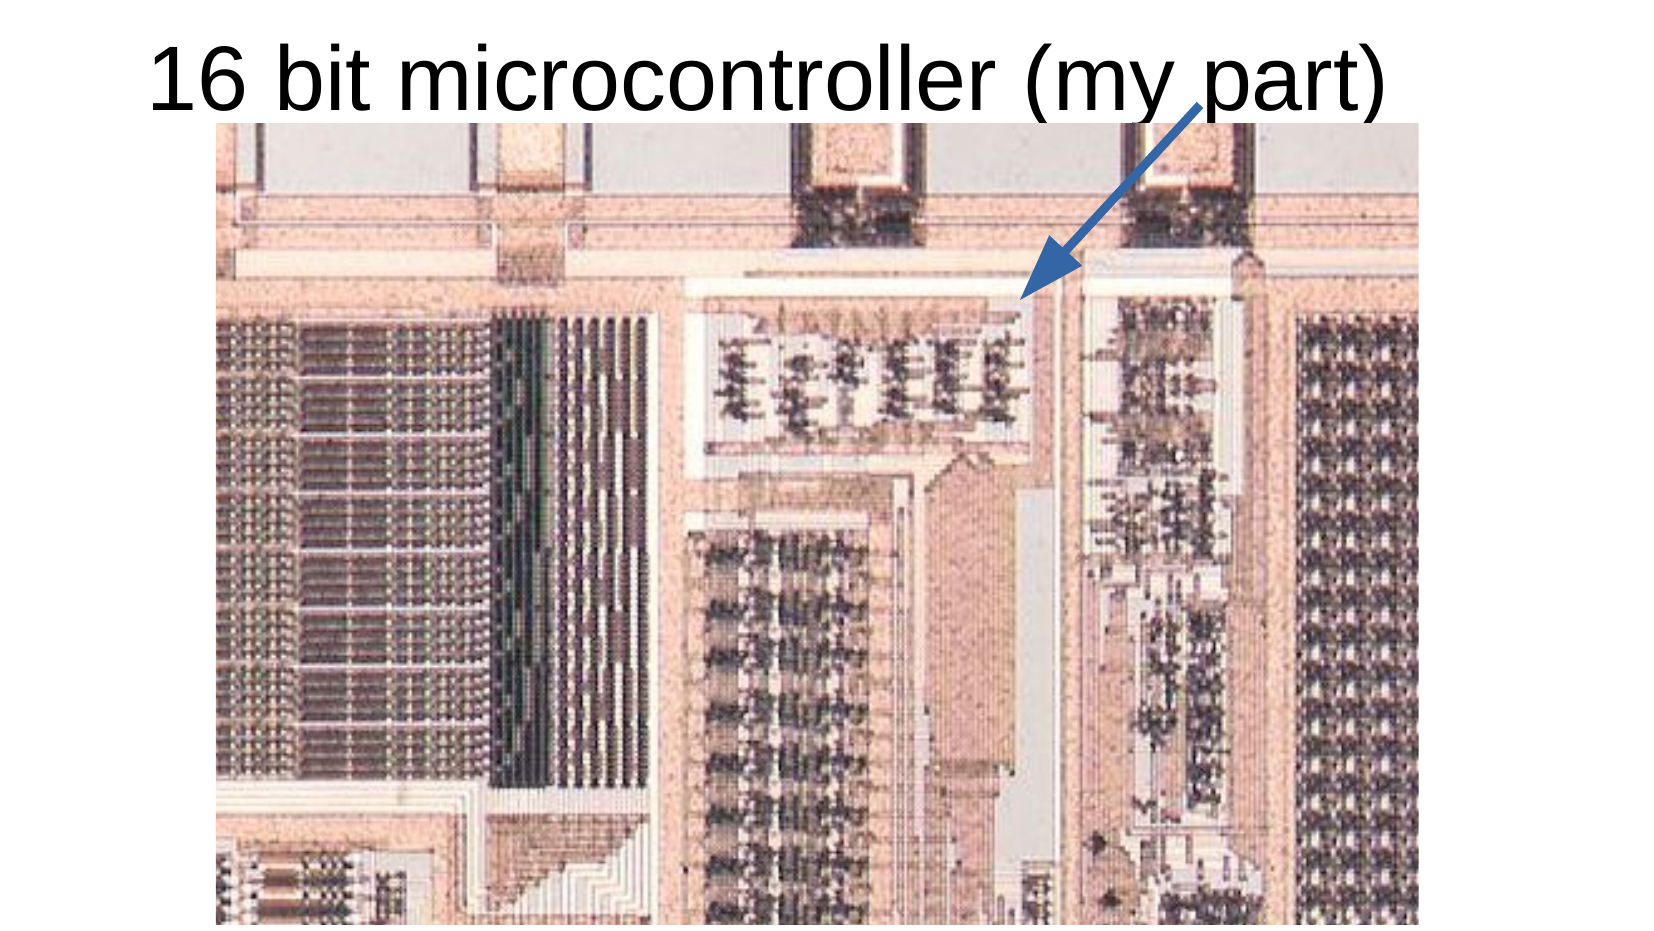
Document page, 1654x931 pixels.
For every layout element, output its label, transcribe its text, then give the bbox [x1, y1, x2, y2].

title 16 bit microcontroller (my part) [82, 27, 1456, 130]
picture [215, 123, 1419, 925]
